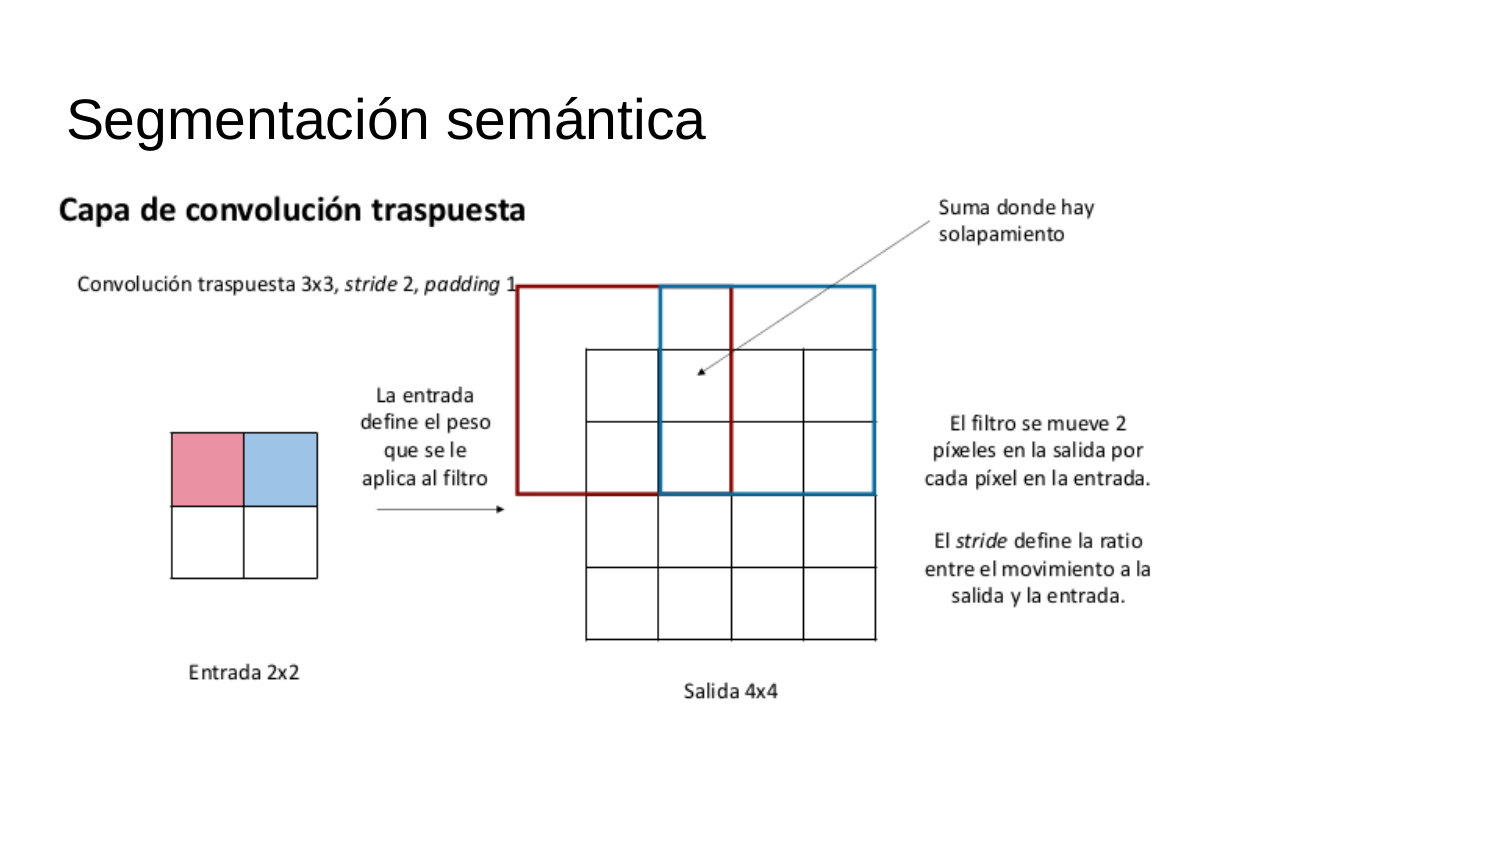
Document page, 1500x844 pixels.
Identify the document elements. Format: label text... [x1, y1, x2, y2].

picture [51, 188, 1161, 711]
title Segmentación semántica [51, 72, 1449, 167]
